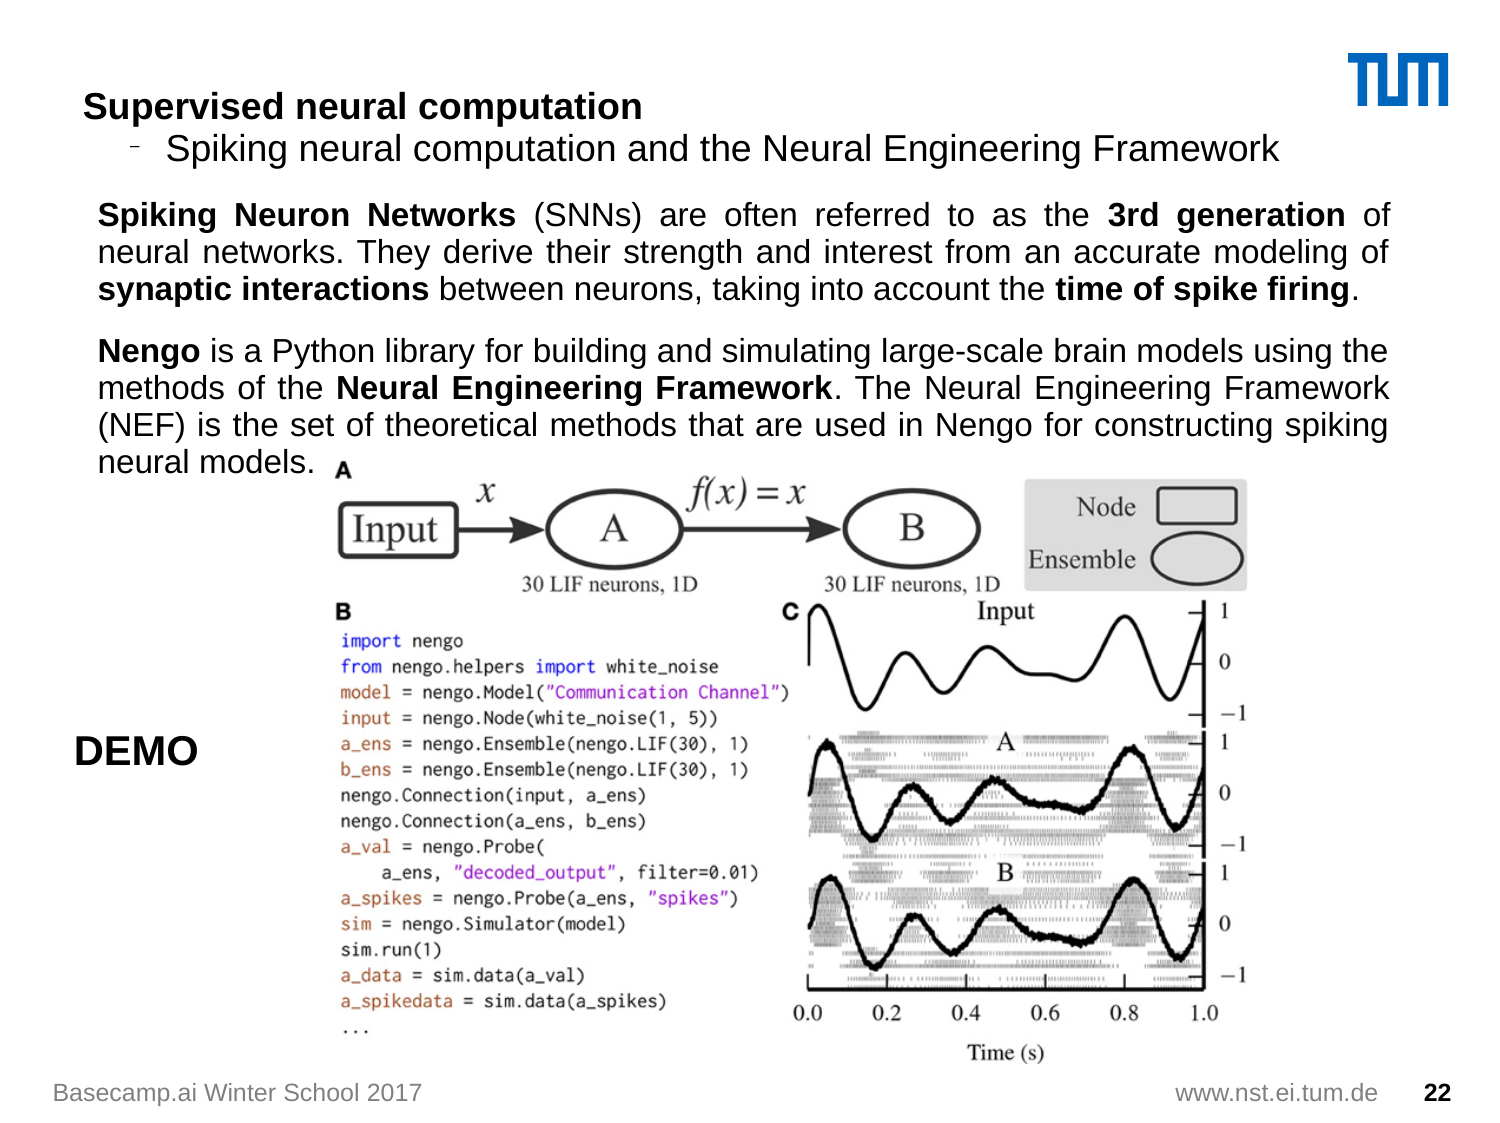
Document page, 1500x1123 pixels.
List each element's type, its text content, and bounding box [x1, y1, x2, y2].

text_box Spiking Neuron Networks (SNNs) are often referred to as the 3rd generation of neural networks. They derive their strength and interest from an accurate modeling of synaptic interactions between neurons, taking into account the time of spike firing. Nengo is a Python library for building and simulating large-scale brain models using the methods of the Neural Engineering Framework. The Neural Engineering Framework (NEF) is the set of theoretical methods that are used in Nengo for constructing spiking neural models. [82, 188, 1406, 488]
text_box DEMO [59, 720, 225, 782]
text_box Supervised neural computation Spiking neural computation and the Neural Engineering Framework [68, 77, 1406, 343]
picture [333, 460, 1252, 1064]
